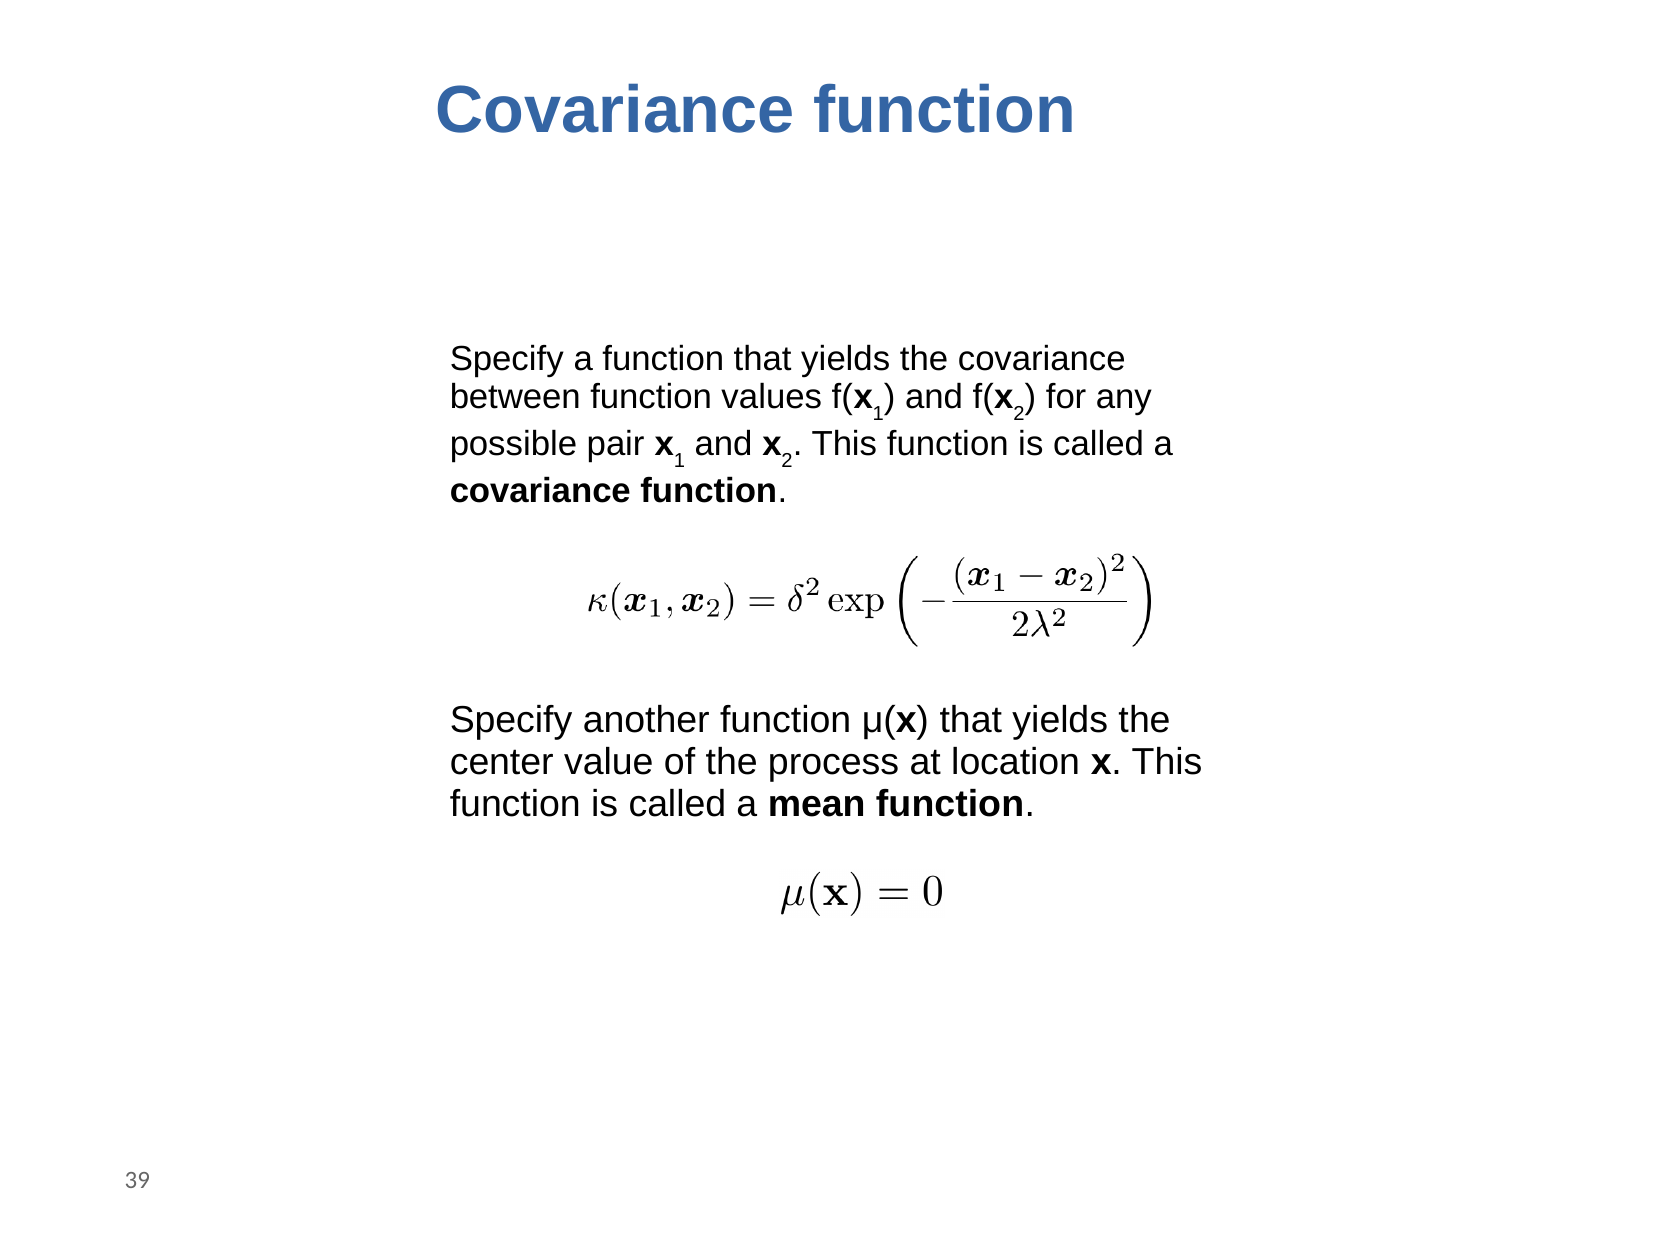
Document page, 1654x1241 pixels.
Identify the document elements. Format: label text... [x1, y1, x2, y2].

picture [779, 869, 945, 918]
text_box Specify a function that yields the covariance between function values f(x1) and f(x2) for any possible pair x1 and x2. This function is called a covariance function. [435, 331, 1262, 521]
picture [584, 551, 1154, 648]
title Covariance function [147, 5, 1365, 213]
text_box Specify another function μ(x) that yields the center value of the process at location x. This function is called a mean function. [435, 691, 1262, 881]
